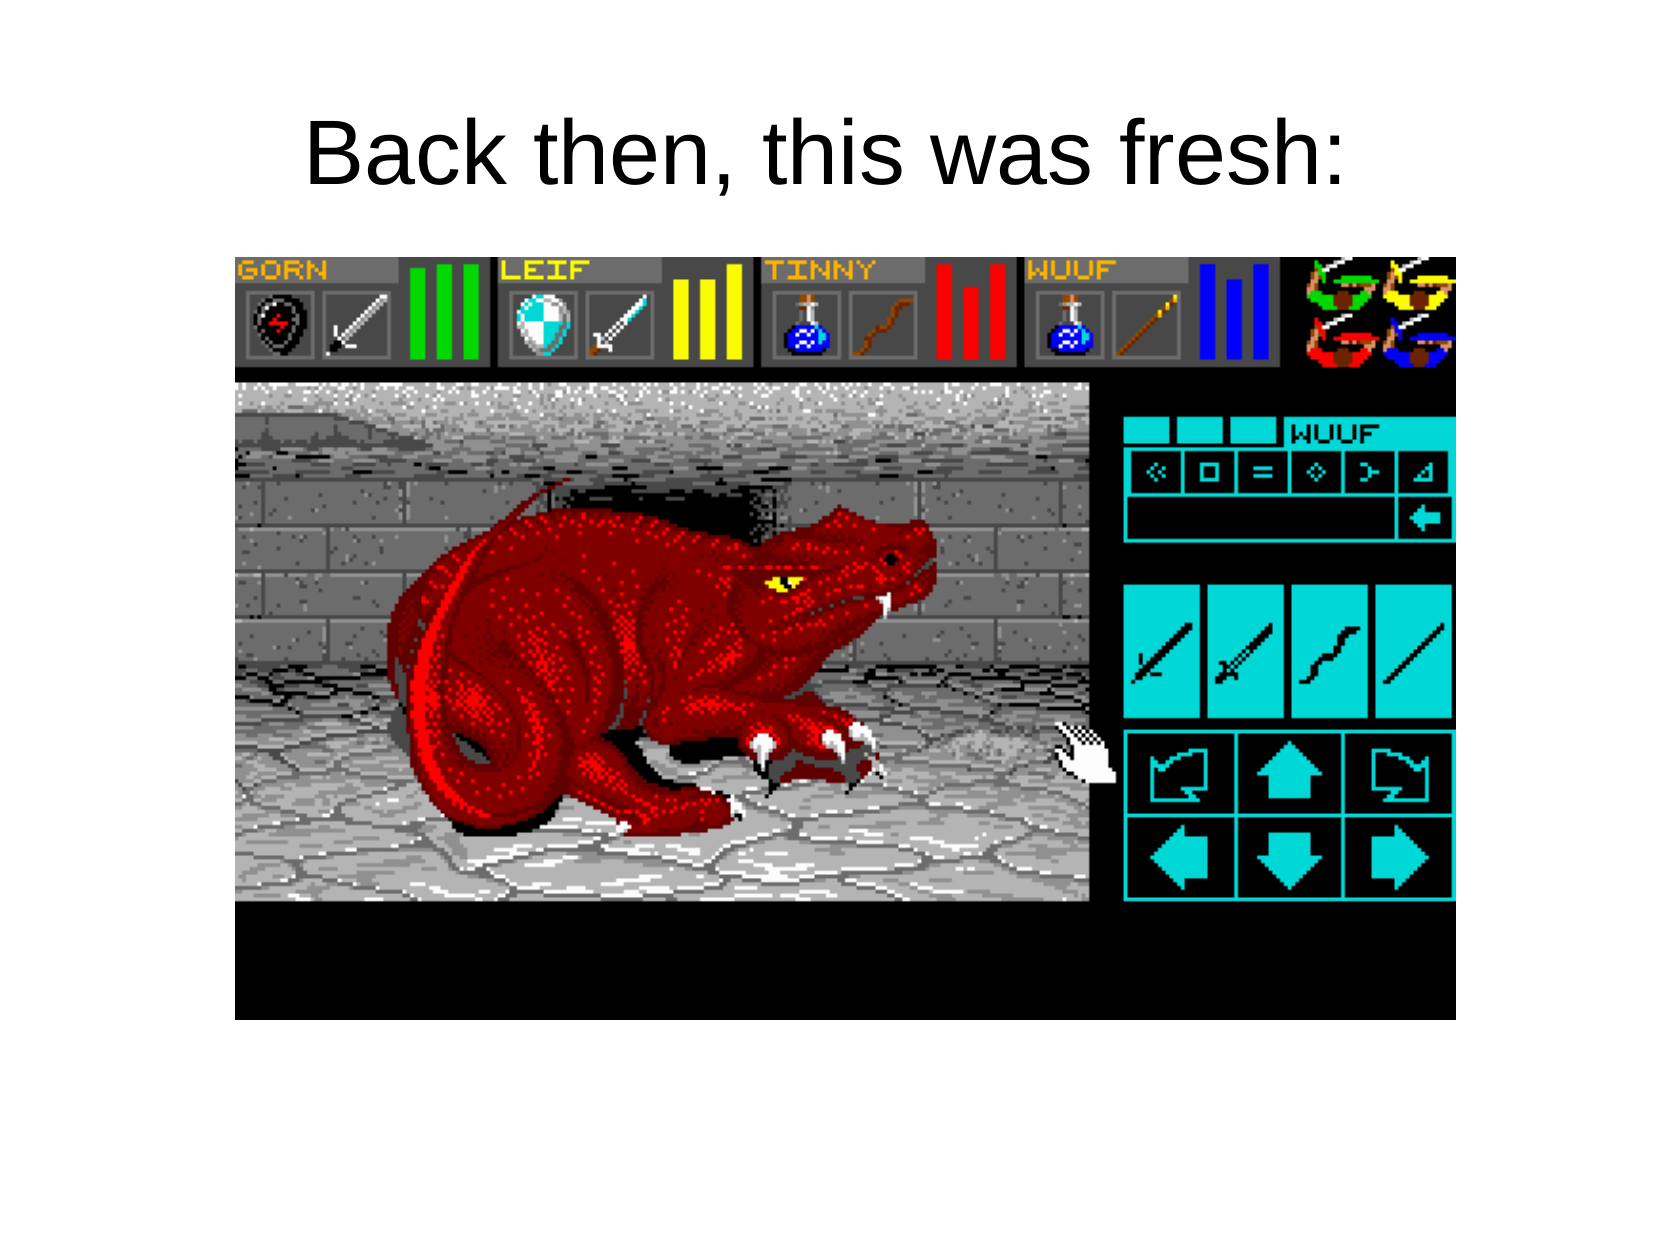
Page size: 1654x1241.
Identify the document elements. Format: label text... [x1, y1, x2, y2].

title Back then, this was fresh: [82, 49, 1571, 257]
picture [235, 257, 1456, 1021]
